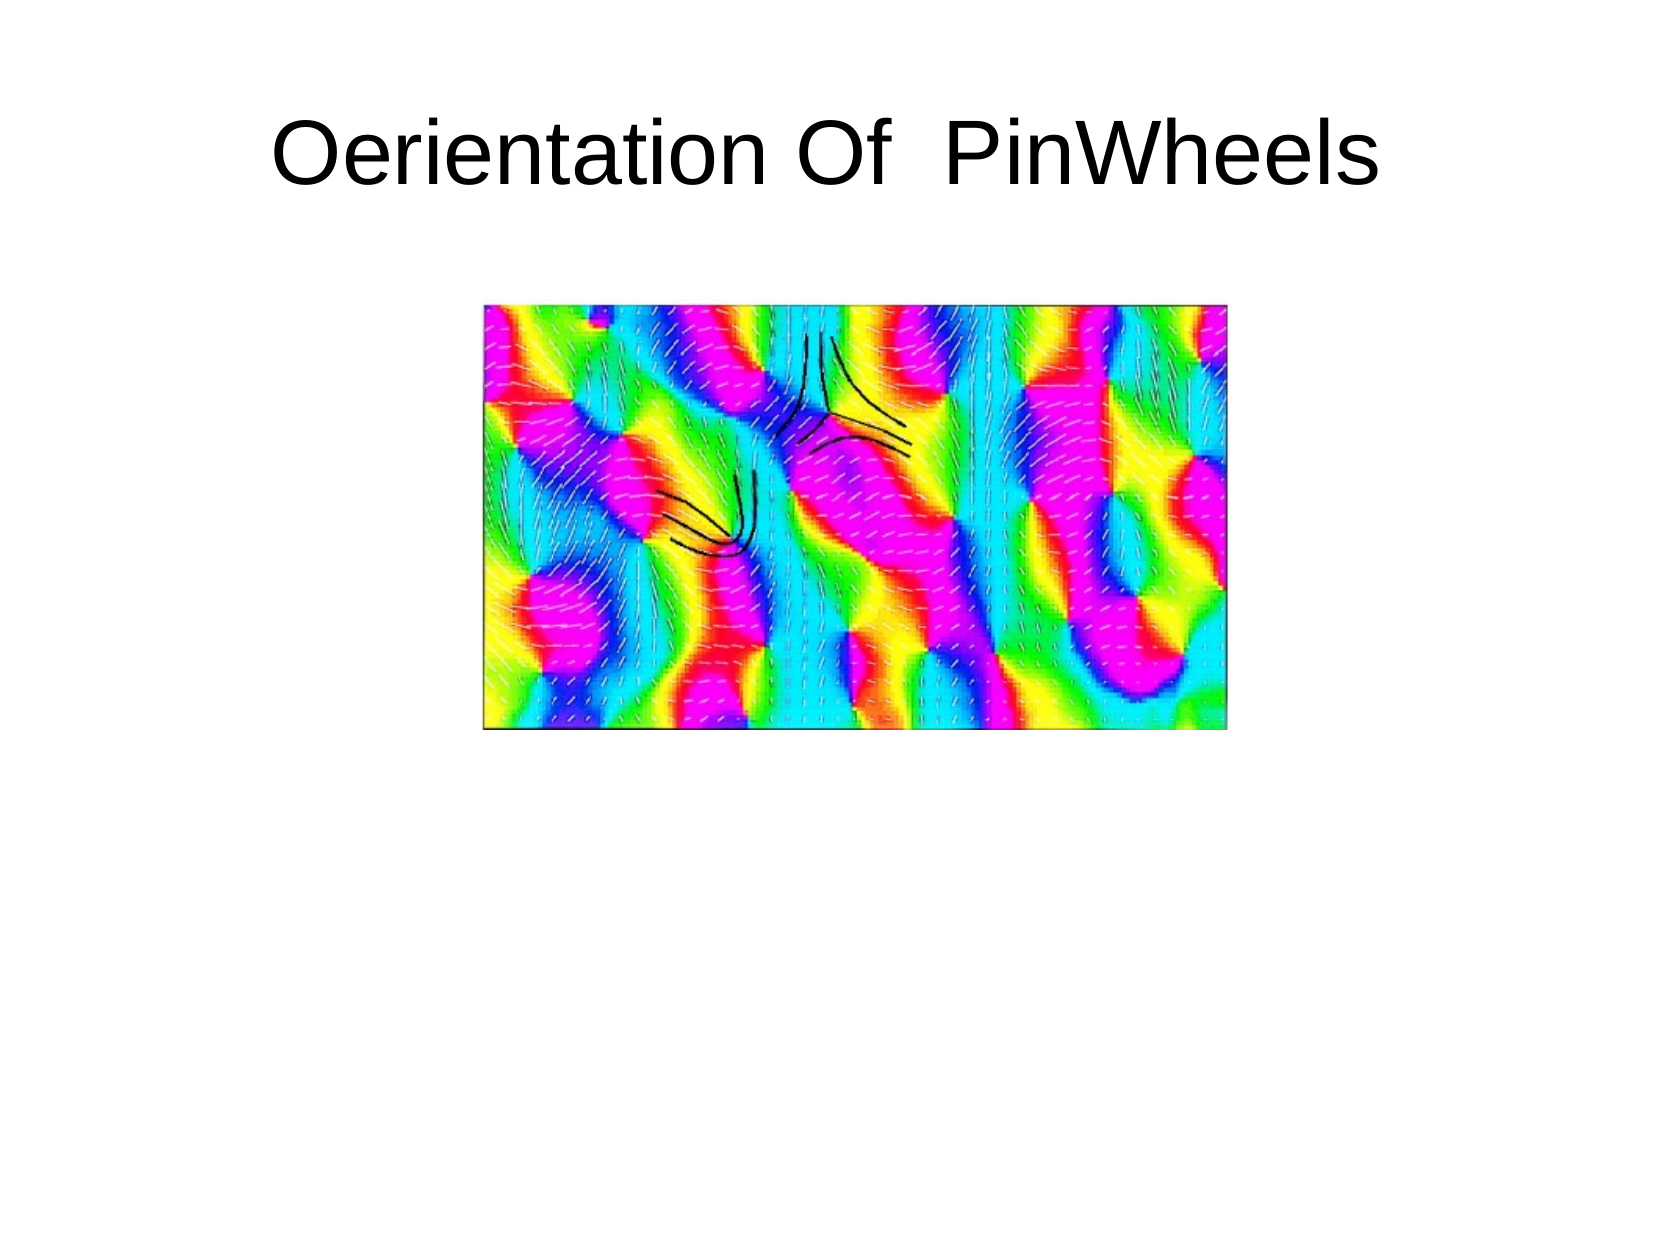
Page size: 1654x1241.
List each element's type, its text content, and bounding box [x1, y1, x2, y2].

picture [480, 299, 1231, 730]
title Oerientation Of PinWheels [82, 49, 1571, 257]
